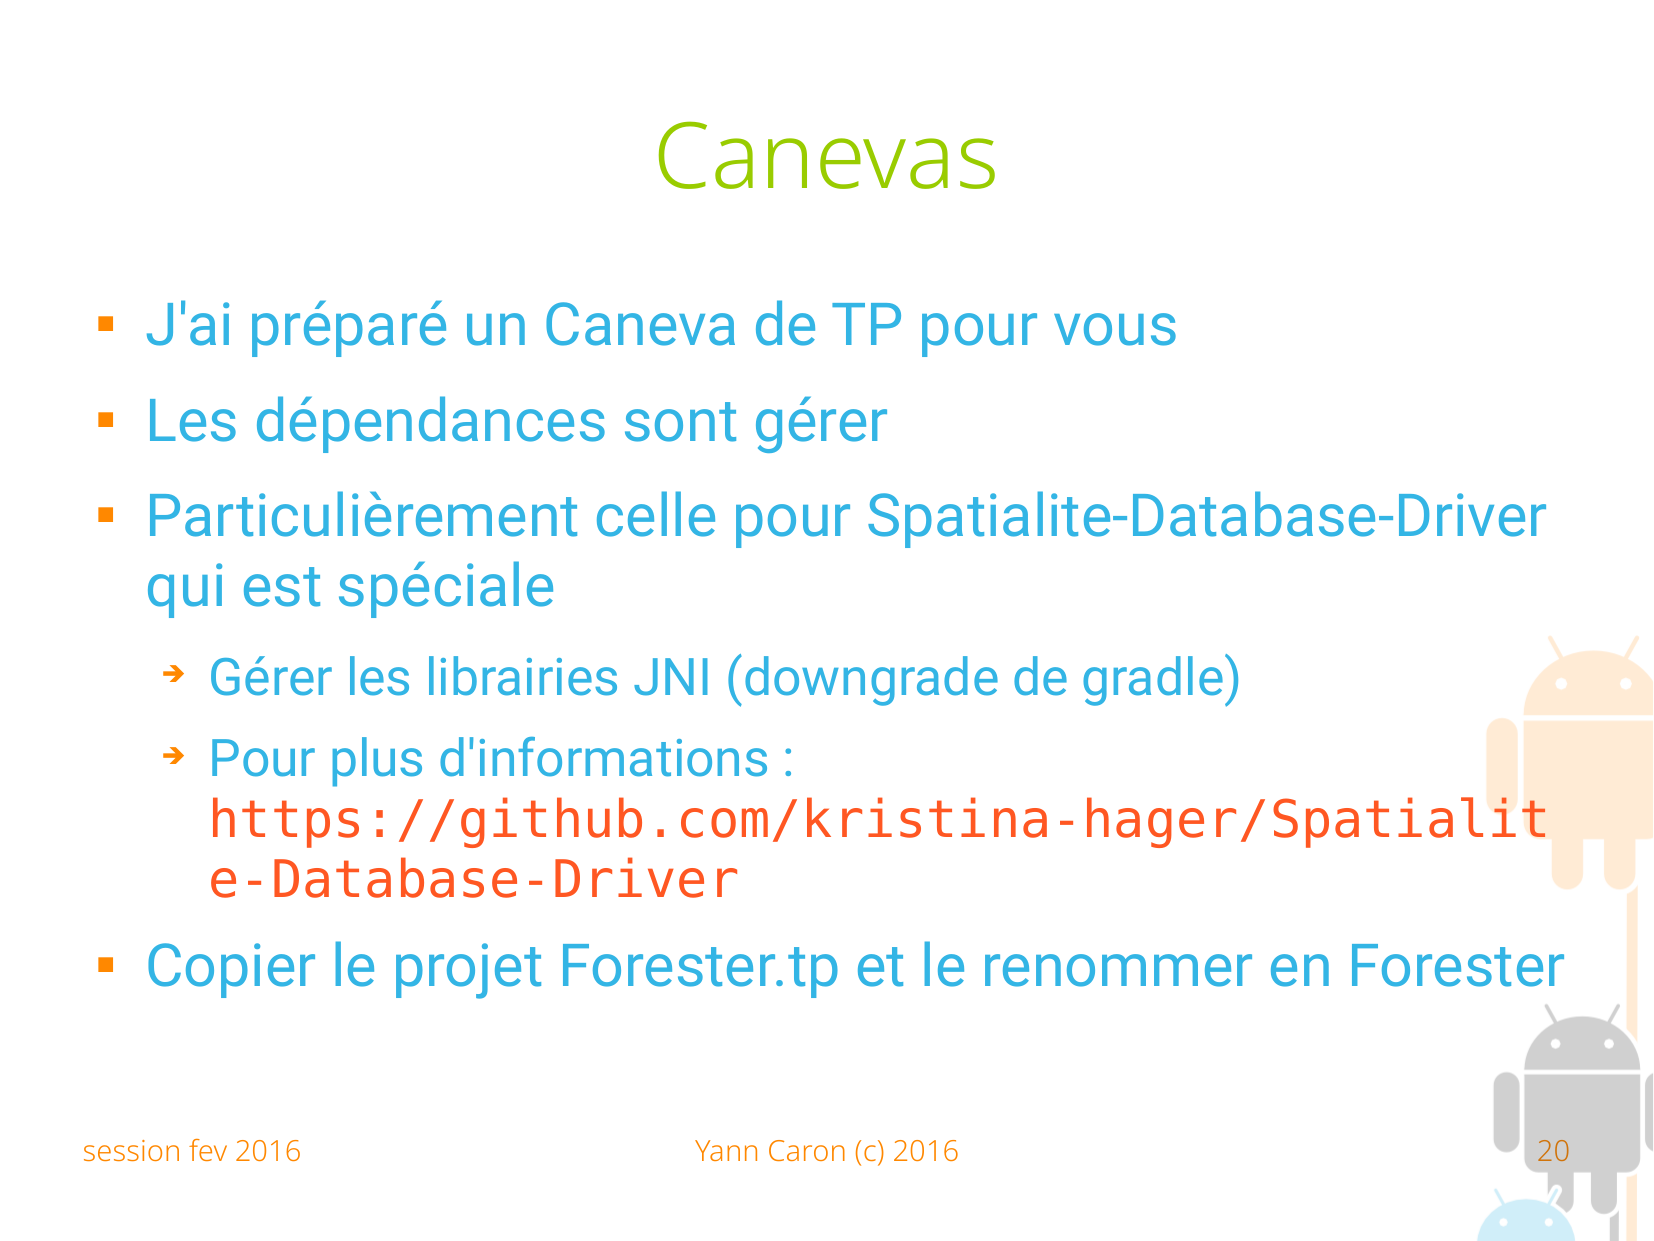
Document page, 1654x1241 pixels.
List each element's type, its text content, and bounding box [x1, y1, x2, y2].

title Canevas [82, 49, 1571, 257]
list J'ai préparé un Caneva de TP pour vous Les dépendances sont gérer Particulièrement celle pour Spatialite-Database-Driver qui est spéciale Gérer les librairies JNI (downgrade de gradle) Pour plus d'informations : https://github.com/kristina-hager/Spatialite-Database-Driver Copier le projet Forester.tp et le renommer en Forester [82, 290, 1571, 1010]
picture [240, 423, 1654, 1241]
